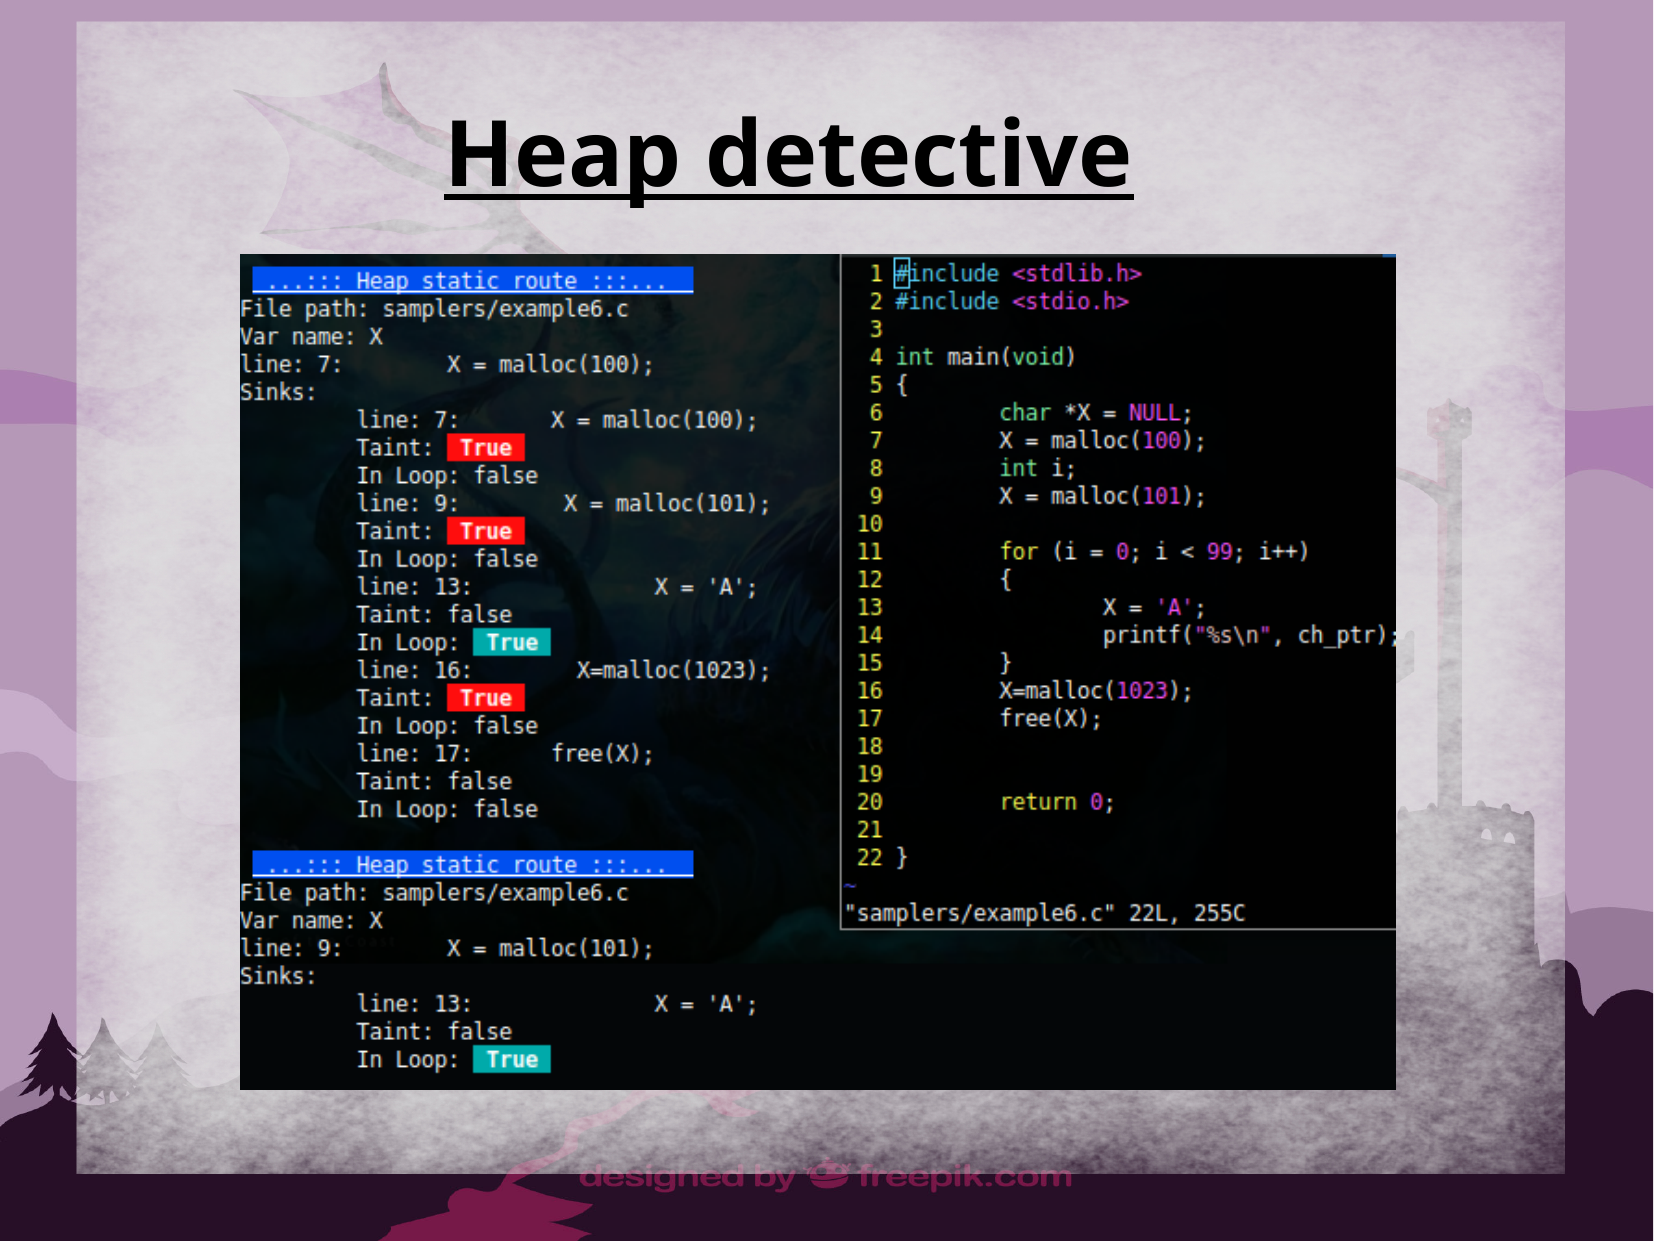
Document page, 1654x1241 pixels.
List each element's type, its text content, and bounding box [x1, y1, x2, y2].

title Heap detective [45, 47, 1533, 256]
picture [0, 0, 1654, 1241]
